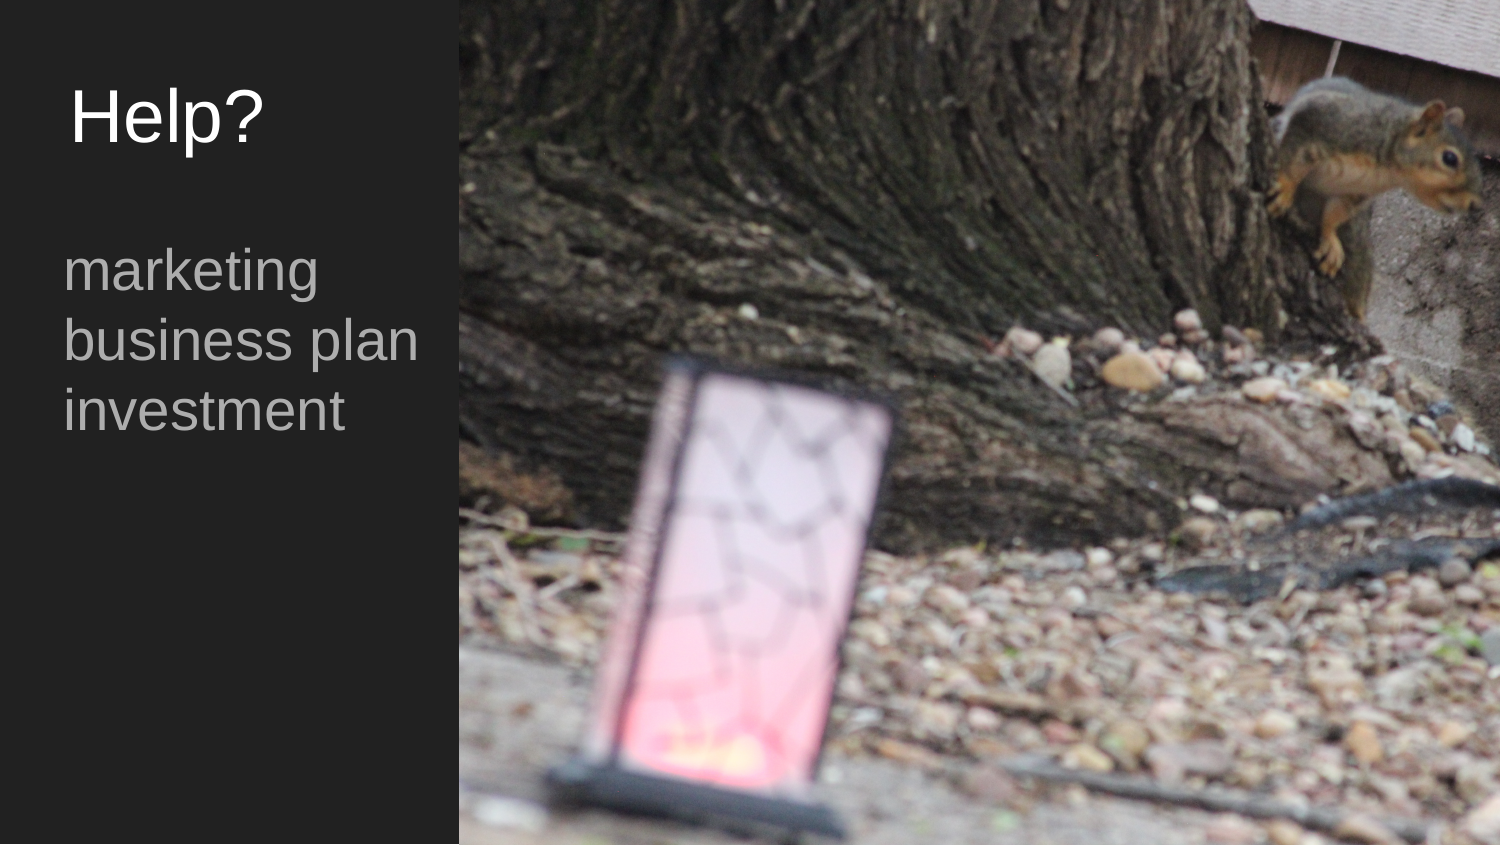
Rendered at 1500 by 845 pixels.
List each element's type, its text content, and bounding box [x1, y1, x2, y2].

picture [459, 0, 1500, 845]
subtitle marketing business plan investment [48, 216, 459, 328]
title Help? [54, 34, 459, 173]
